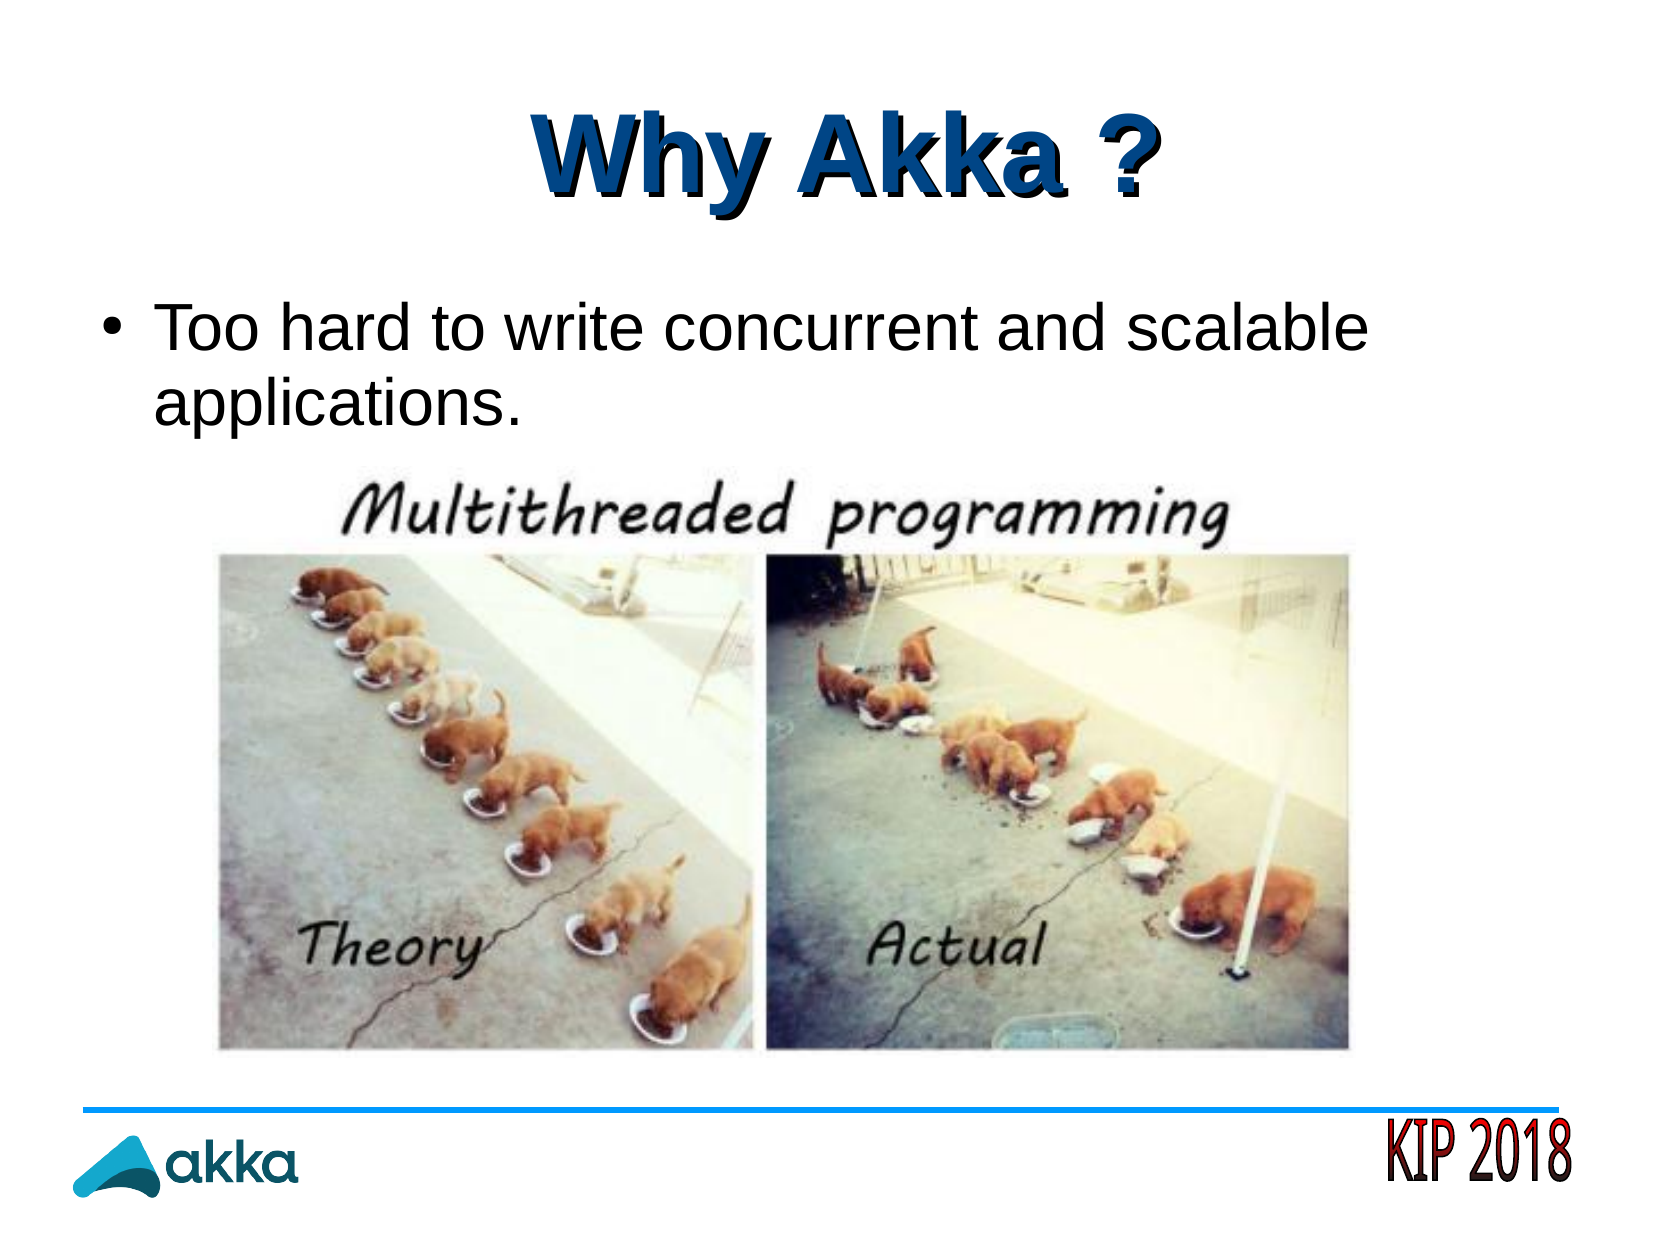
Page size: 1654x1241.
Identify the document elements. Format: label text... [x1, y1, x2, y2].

picture [212, 466, 1356, 1058]
picture [61, 1116, 306, 1217]
title Why Akka ? [82, 49, 1571, 257]
list Too hard to write concurrent and scalable applications. [82, 290, 1538, 461]
